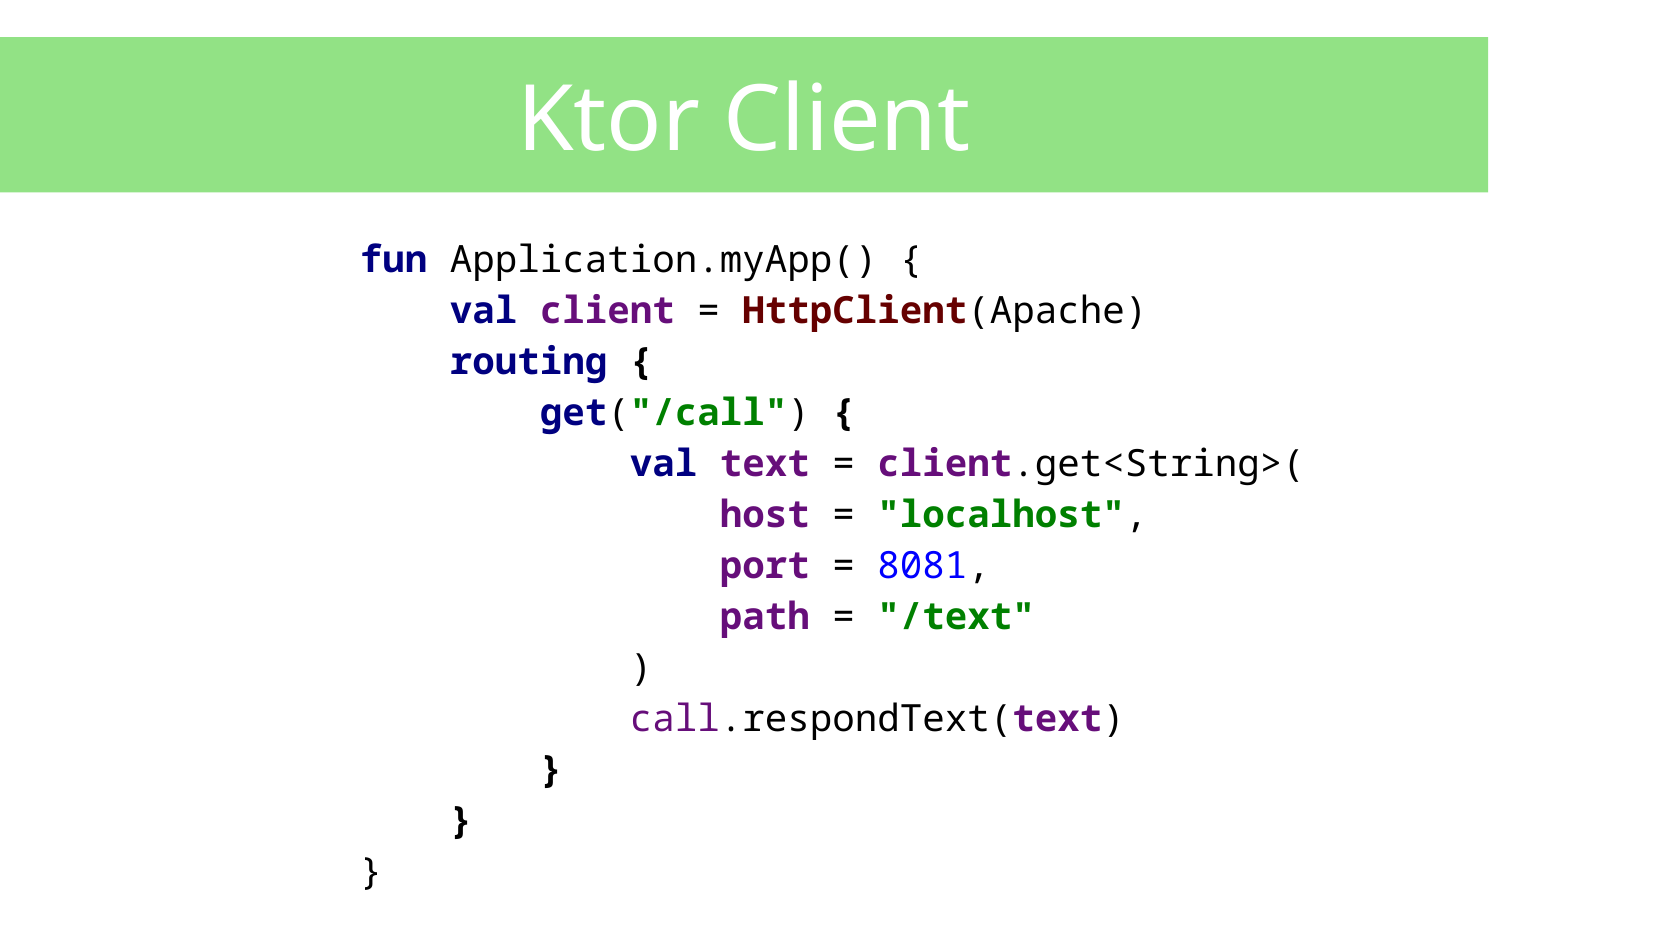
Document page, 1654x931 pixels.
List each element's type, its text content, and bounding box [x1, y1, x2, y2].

title Ktor Client [0, 37, 1489, 193]
text_box fun Application.myApp() { val client = HttpClient(Apache) routing { get("/call") { val text = client.get<String>( host = "localhost", port = 8081, path = "/text" ) call.respondText(text) } } } [345, 225, 1320, 825]
